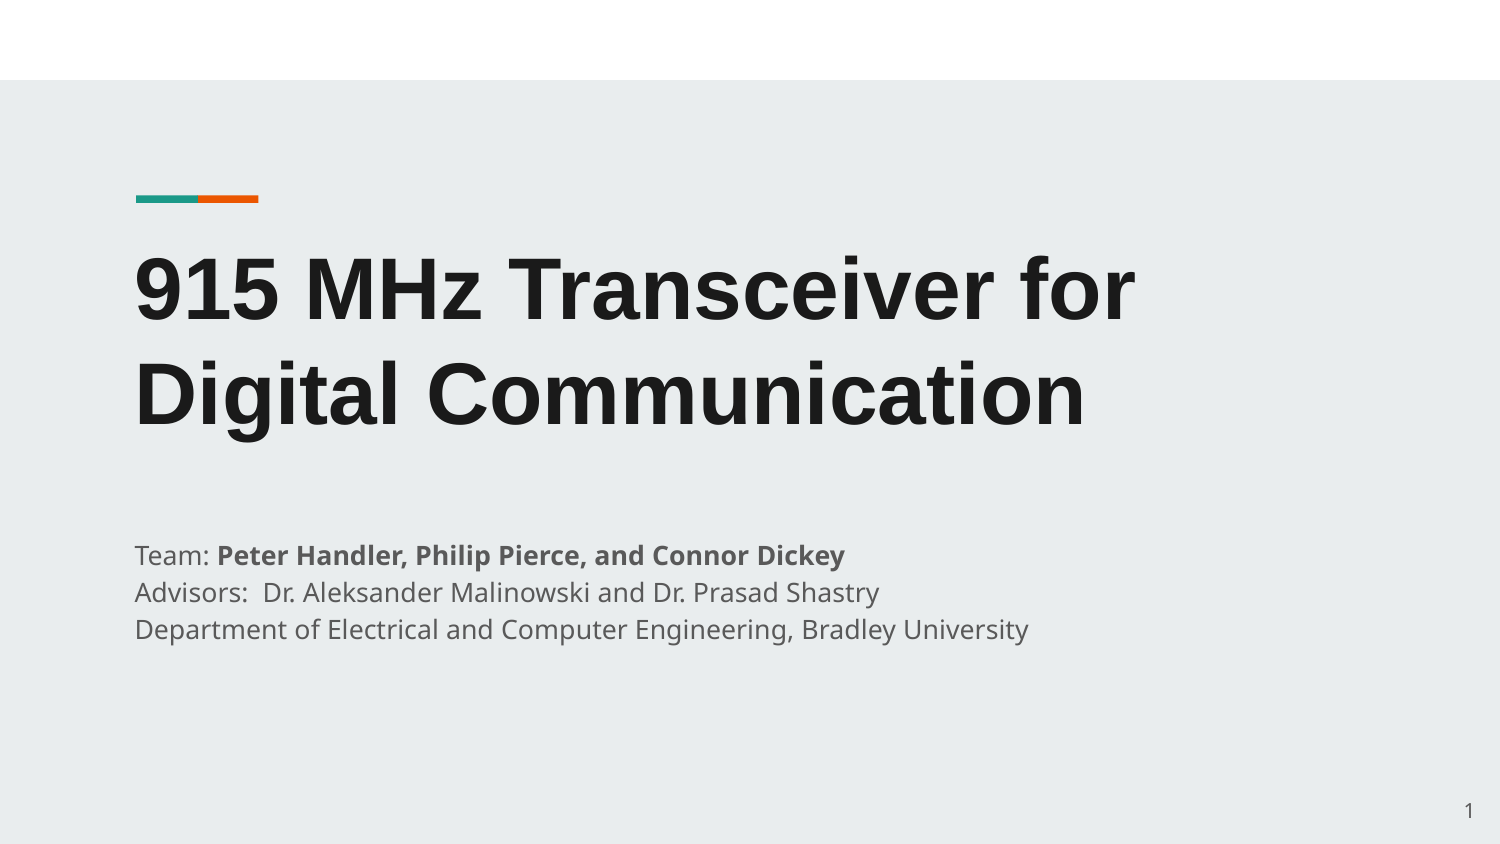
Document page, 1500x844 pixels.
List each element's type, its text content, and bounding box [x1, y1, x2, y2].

slide_number <number> [1400, 779, 1491, 844]
subtitle Team: Peter Handler, Philip Pierce, and Connor Dickey Advisors: Dr. Aleksander Malinowski and Dr. Prasad Shastry Department of Electrical and Computer Engineering, Bradley University [119, 519, 1381, 652]
title 915 MHz Transceiver for Digital Communication [119, 216, 1381, 490]
